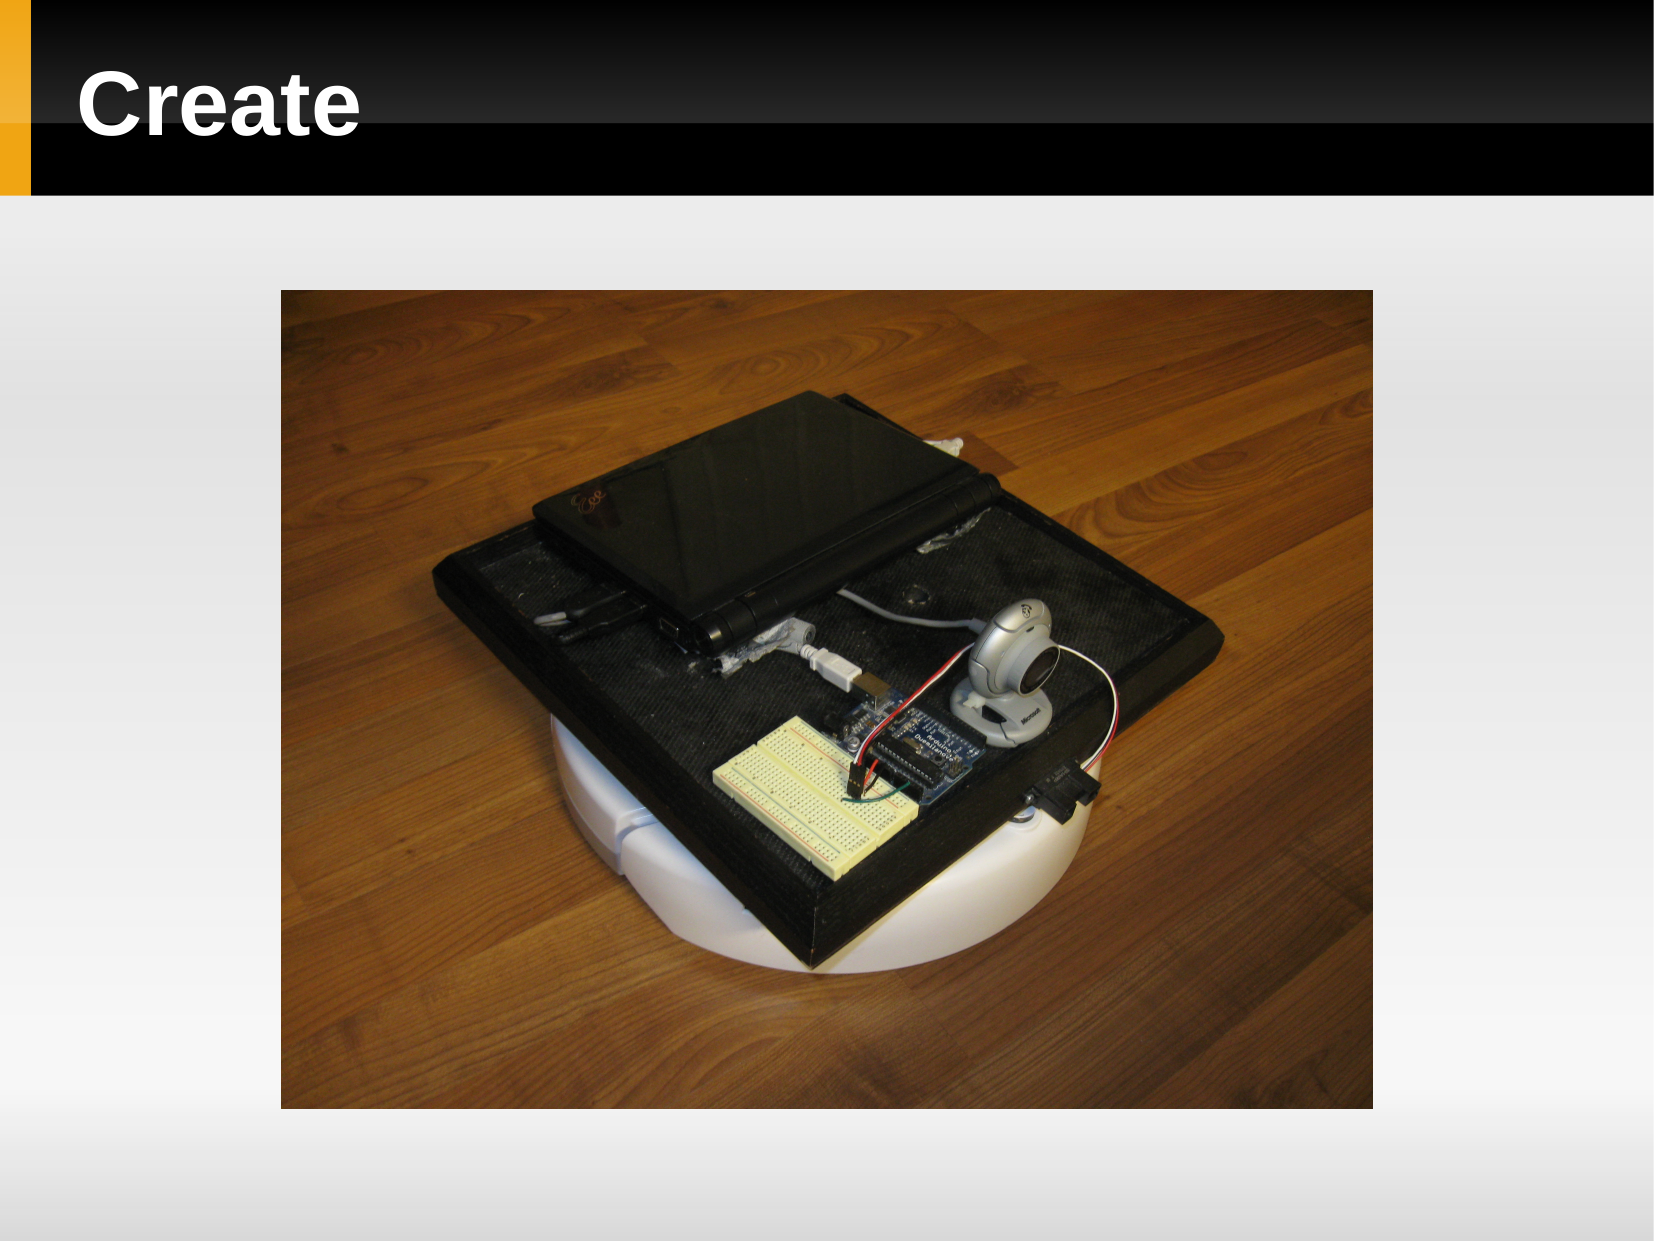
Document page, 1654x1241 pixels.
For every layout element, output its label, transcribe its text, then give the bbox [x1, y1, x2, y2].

picture [0, 0, 1654, 1241]
title Create [76, 0, 1565, 208]
